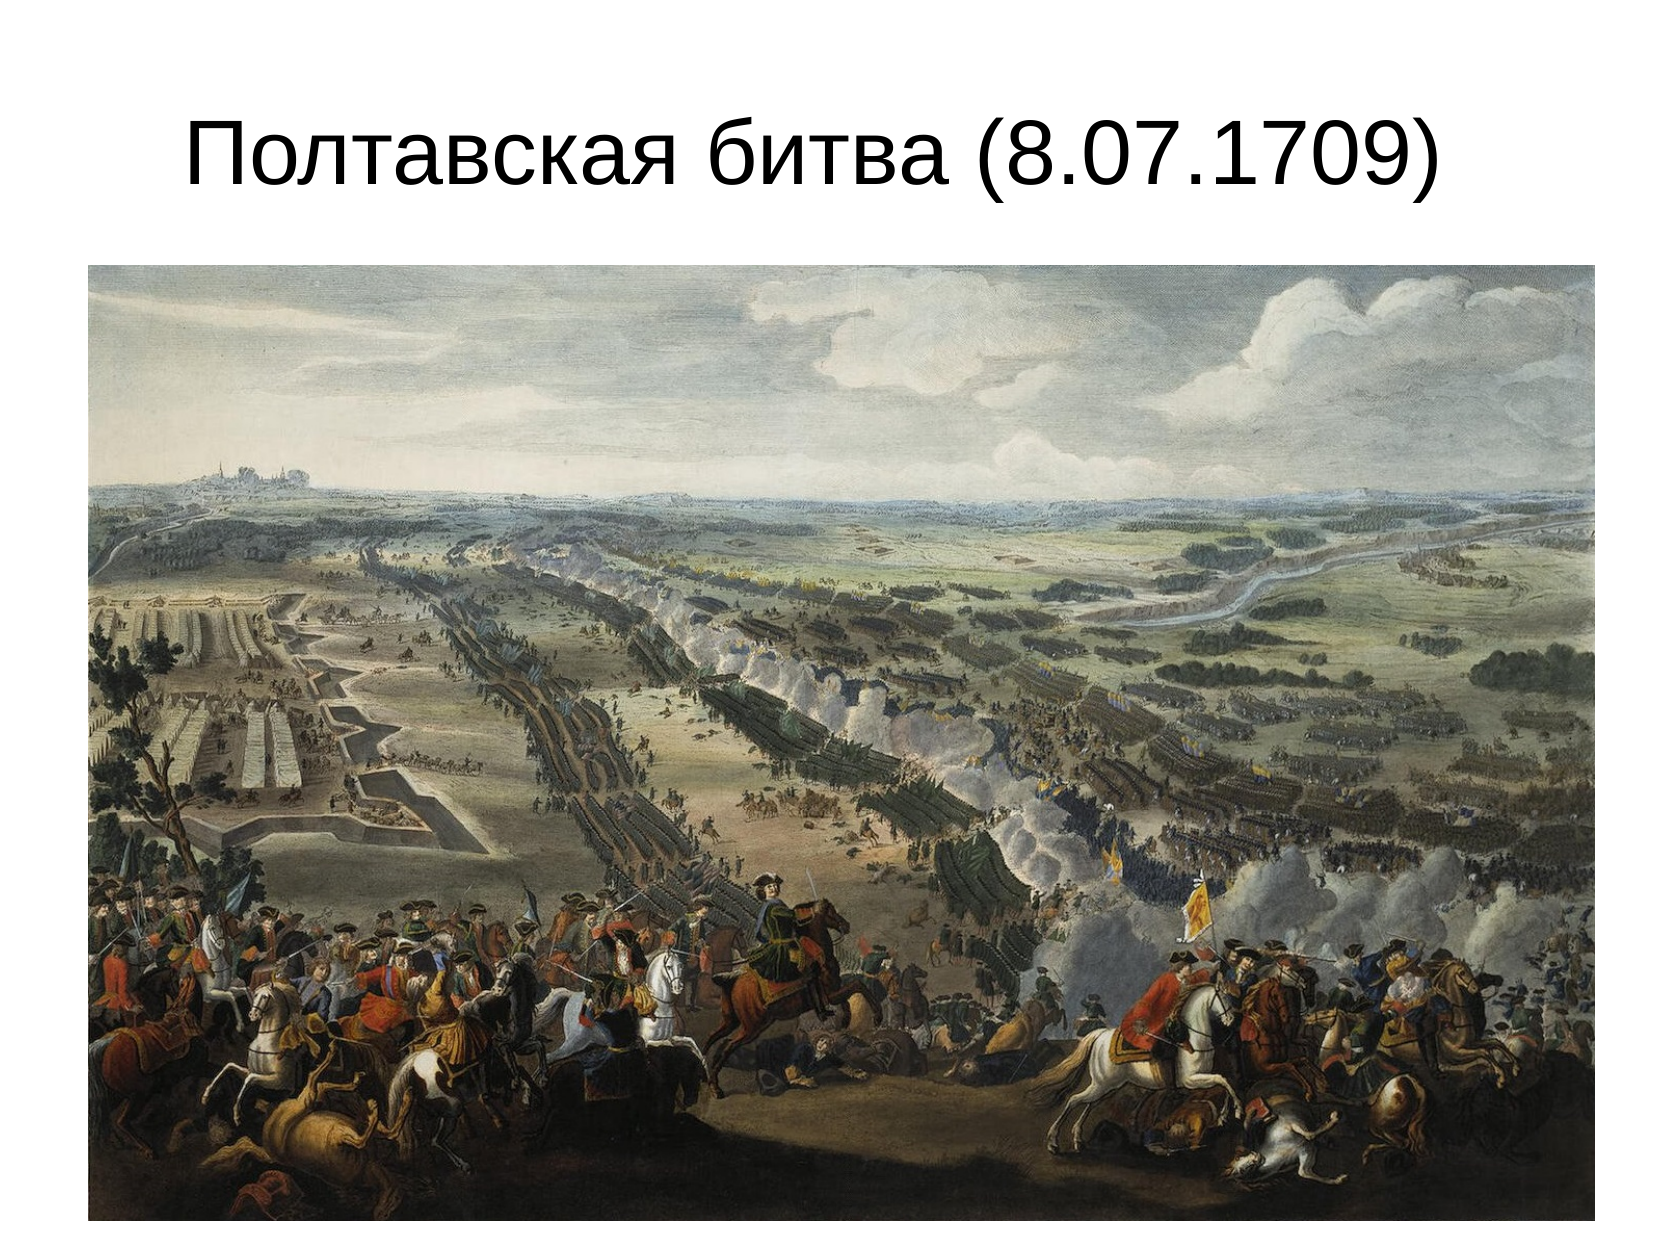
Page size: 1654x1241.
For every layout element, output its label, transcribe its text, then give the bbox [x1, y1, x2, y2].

picture [88, 265, 1595, 1221]
title Полтавская битва (8.07.1709) [82, 49, 1571, 257]
